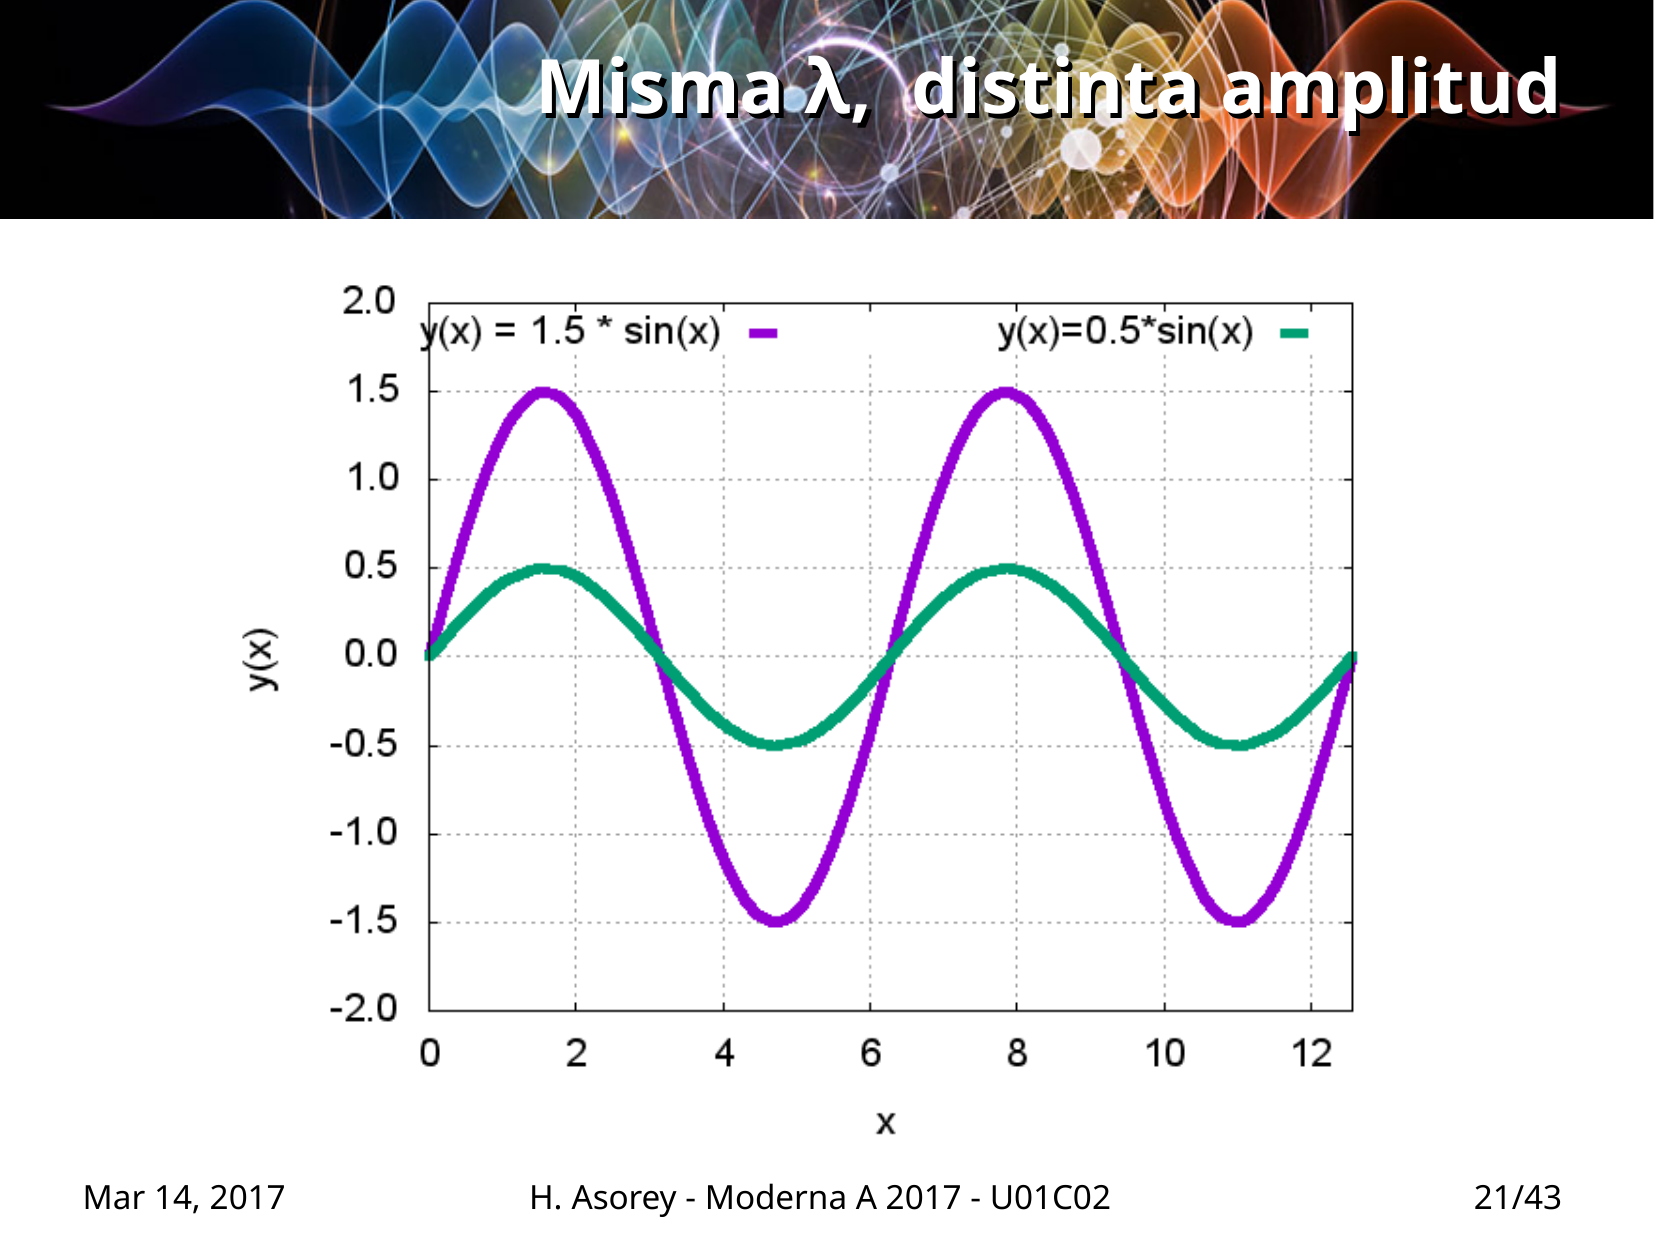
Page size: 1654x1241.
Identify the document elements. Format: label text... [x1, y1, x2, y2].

picture [0, 0, 1654, 219]
picture [226, 254, 1427, 1156]
title Misma λ, distinta amplitud [75, 19, 1564, 151]
